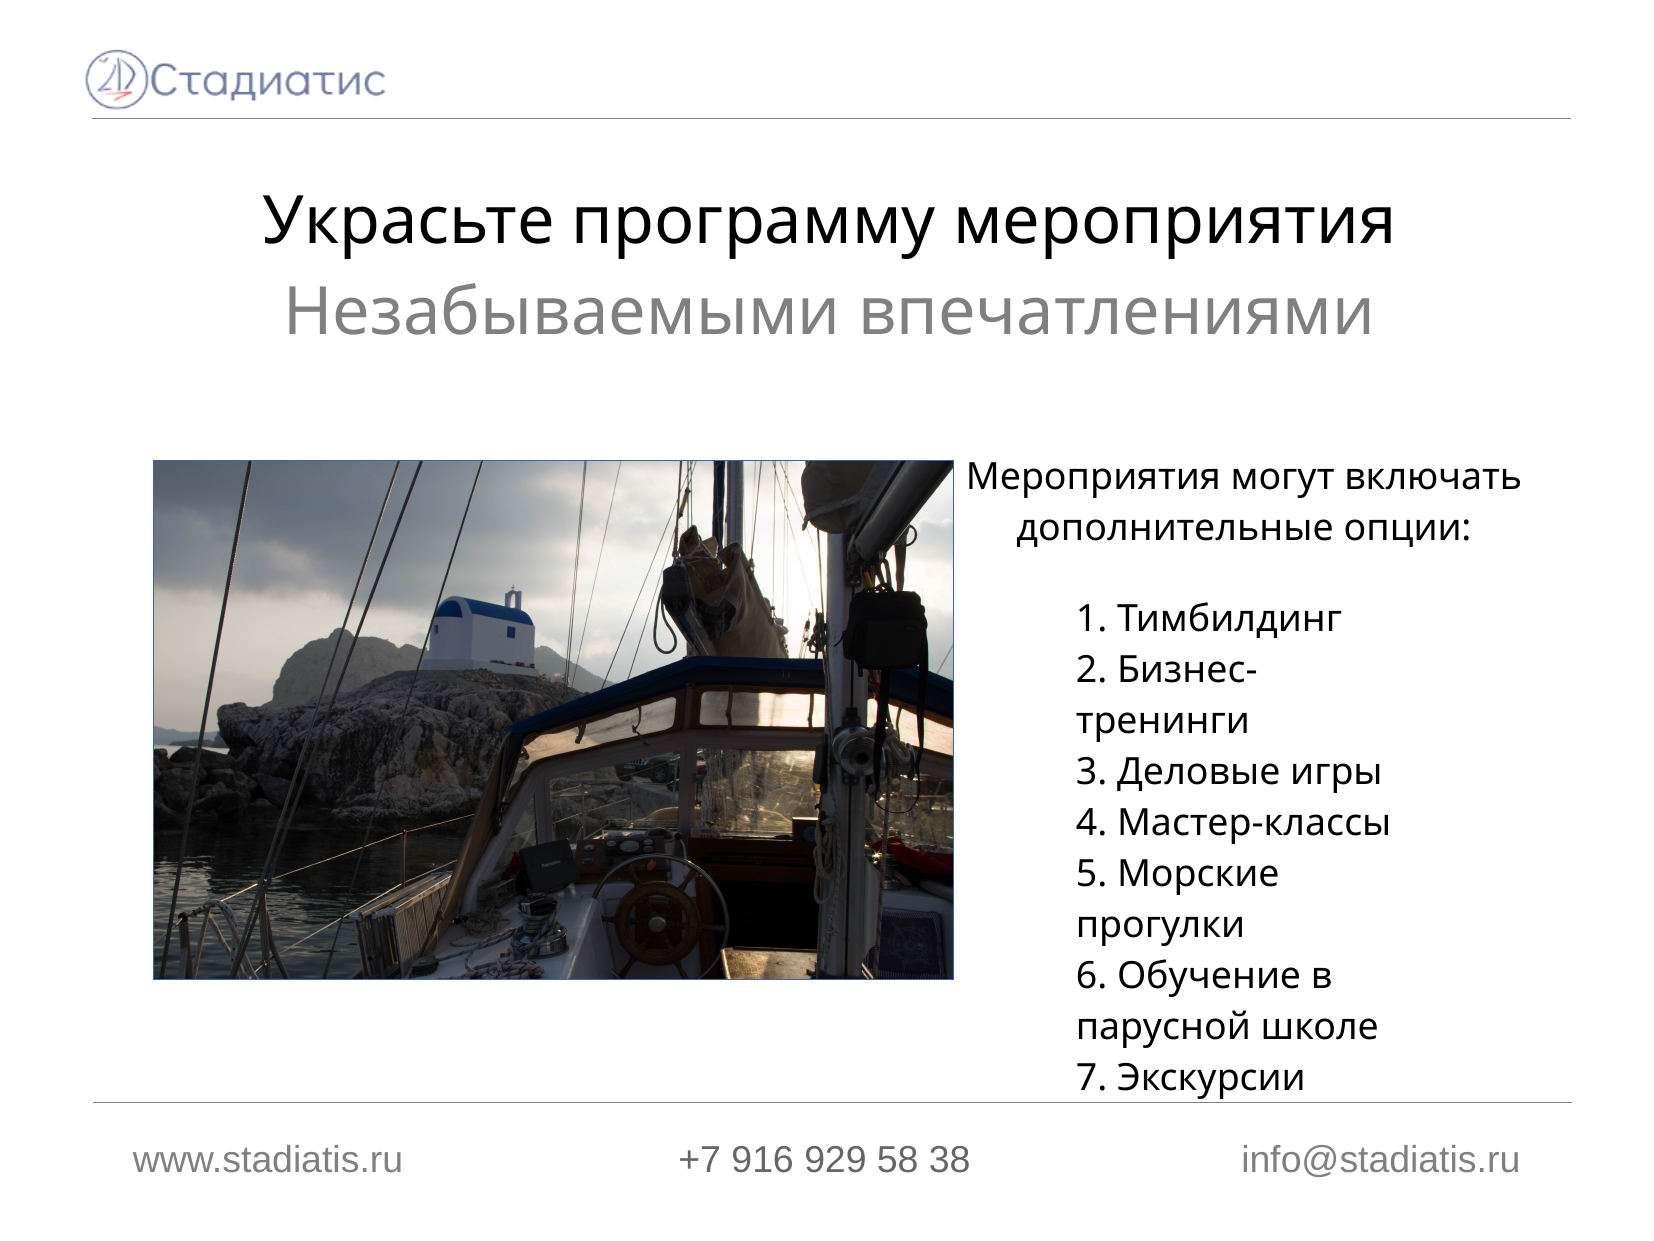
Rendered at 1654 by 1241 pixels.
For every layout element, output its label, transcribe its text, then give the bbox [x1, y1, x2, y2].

text_box info@stadiatis.ru [1226, 1130, 1536, 1188]
picture [77, 44, 390, 119]
text_box Мероприятия могут включать дополнительные опции: [846, 442, 1642, 604]
text_box +7 916 929 58 38 [663, 1130, 986, 1188]
text_box www.stadiatis.ru [118, 1130, 419, 1188]
text_box Украсьте программу мероприятия Незабываемыми впечатлениями [48, 165, 1612, 442]
picture [153, 460, 954, 980]
text_box 1. Тимбилдинг 2. Бизнес-тренинги 3. Деловые игры 4. Мастер-классы 5. Морские прогулки 6. Обучение в парусной школе 7. Экскурсии [1061, 583, 1441, 1087]
